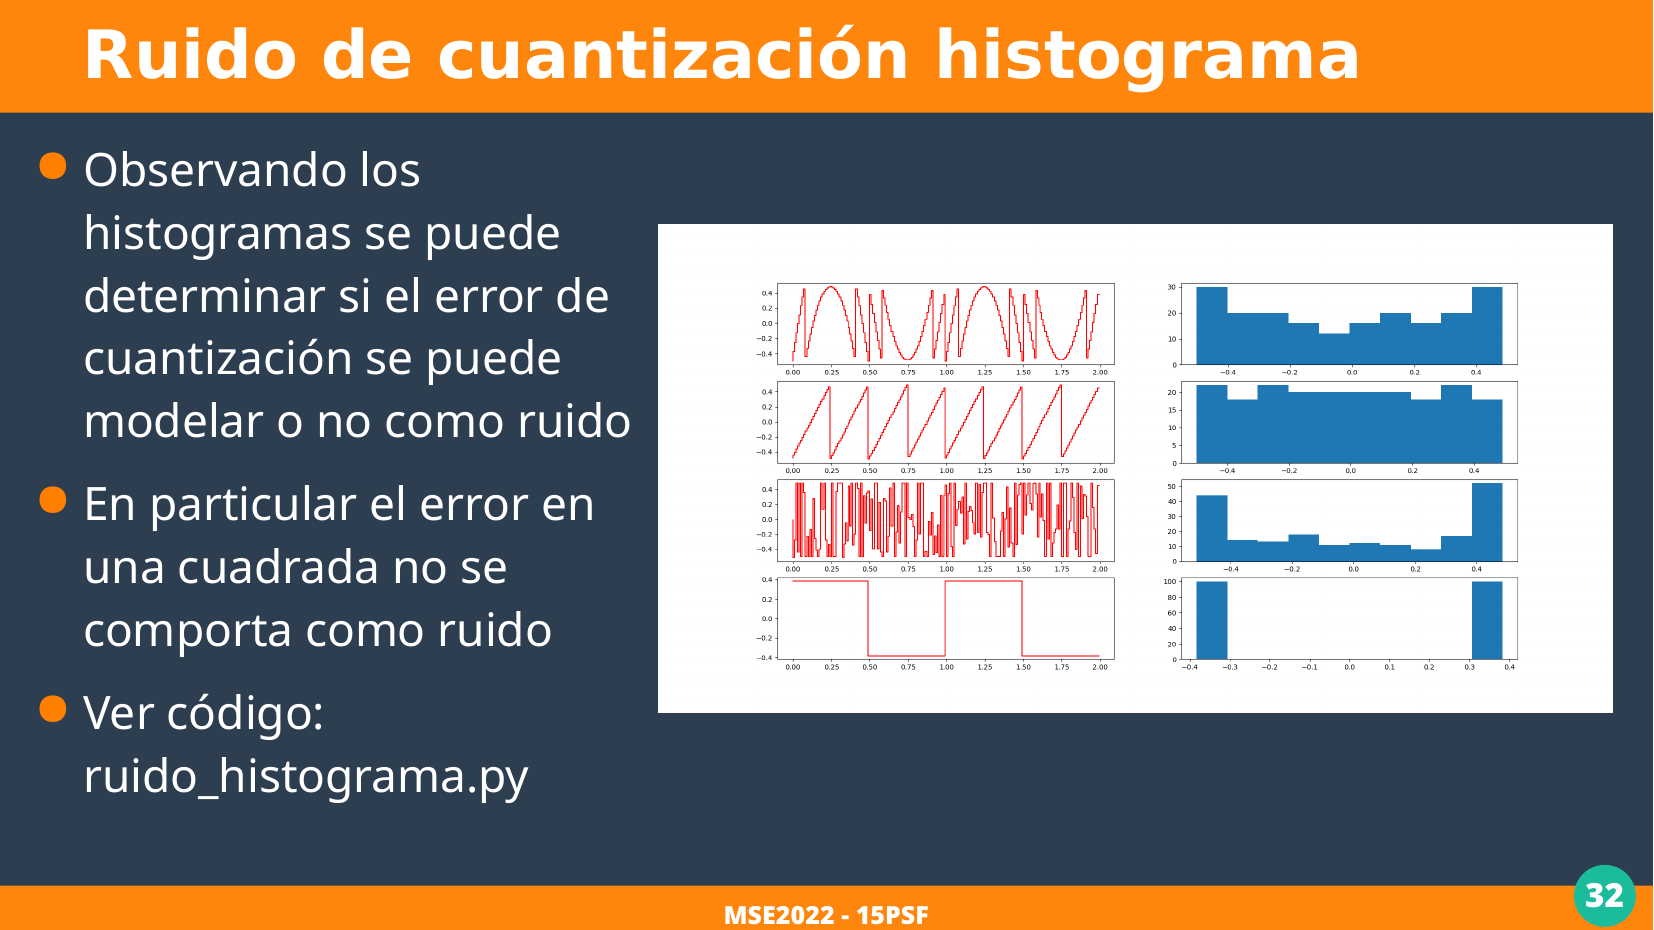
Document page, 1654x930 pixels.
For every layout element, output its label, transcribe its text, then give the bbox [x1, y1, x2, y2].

picture [658, 224, 1613, 713]
list Observando los histogramas se puede determinar si el error de cuantización se puede modelar o no como ruido En particular el error en una cuadrada no se comporta como ruido Ver código: ruido_histograma.py [18, 137, 638, 863]
title Ruido de cuantización histograma [0, 16, 1613, 113]
